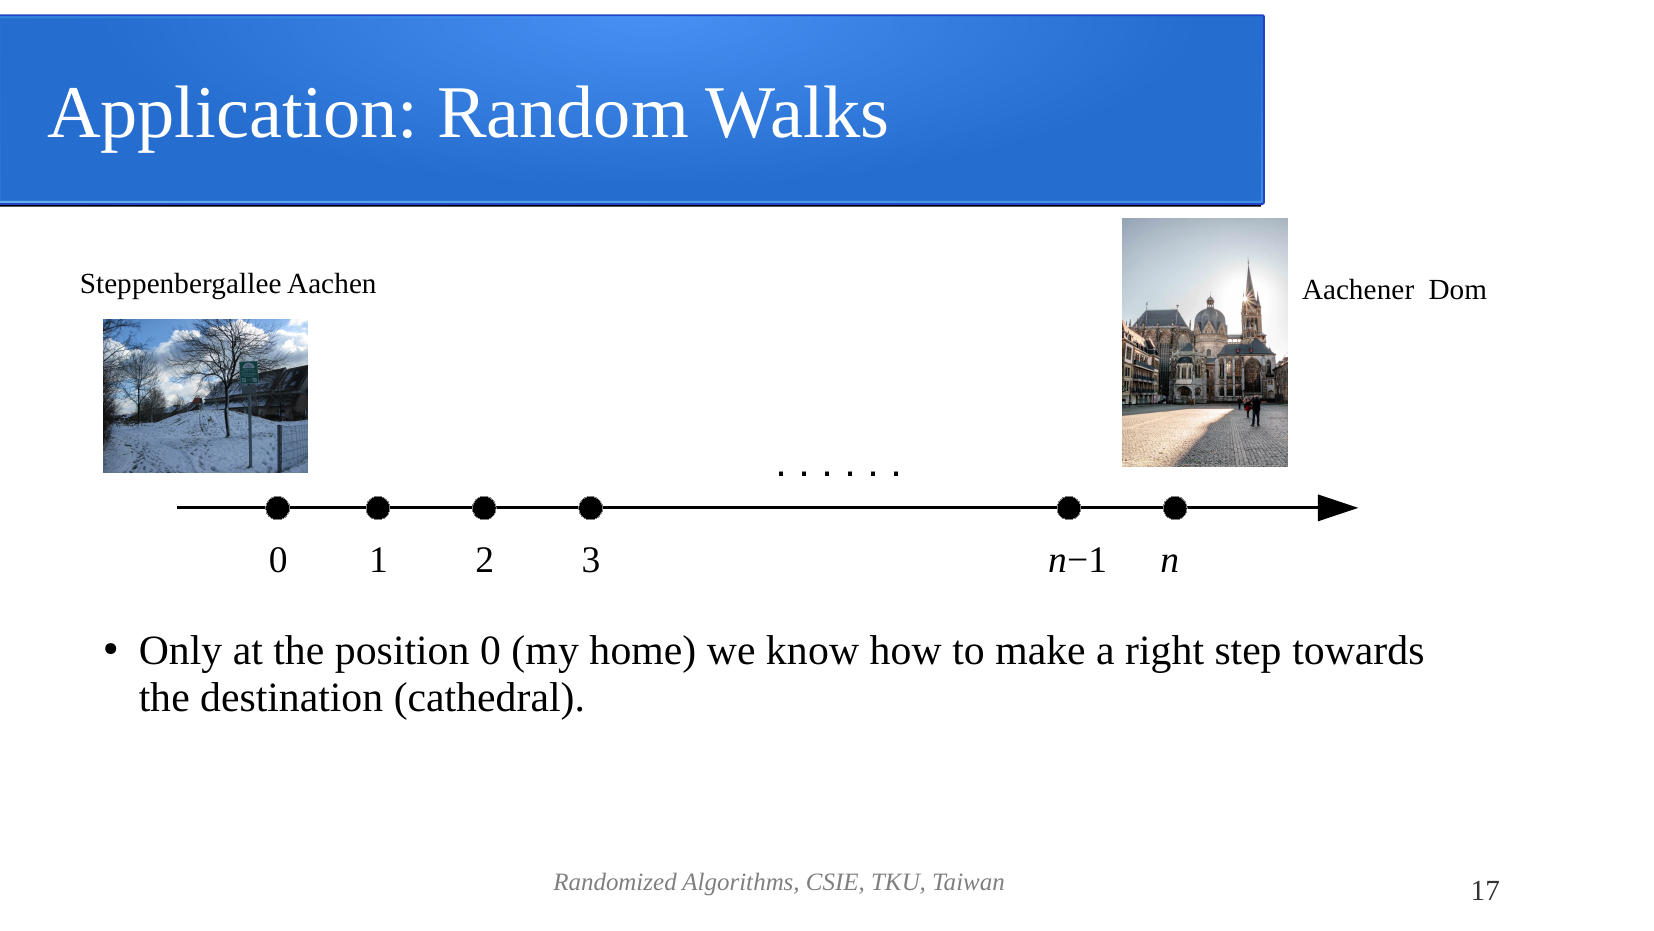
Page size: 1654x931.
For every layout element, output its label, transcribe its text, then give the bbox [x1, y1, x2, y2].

text_box [1163, 496, 1188, 520]
text_box [578, 496, 603, 520]
text_box [265, 496, 290, 520]
text_box 0 [253, 531, 325, 589]
text_box . . . . . . [732, 431, 945, 508]
picture [1122, 218, 1288, 467]
text_box 3 [566, 531, 638, 589]
text_box n−1 [1033, 531, 1134, 588]
title Application: Random Walks [47, 35, 1199, 189]
text_box 1 [354, 531, 426, 589]
picture [103, 319, 308, 473]
text_box 2 [460, 531, 532, 589]
text_box Steppenbergallee Aachen [64, 259, 396, 317]
text_box n [1145, 531, 1217, 603]
text_box [366, 496, 390, 520]
text_box Aachener Dom [1287, 265, 1512, 313]
text_box [1057, 496, 1081, 520]
text_box Only at the position 0 (my home) we know how to make a right step towards the destination (cathedral). [88, 620, 1465, 815]
text_box [472, 496, 497, 520]
